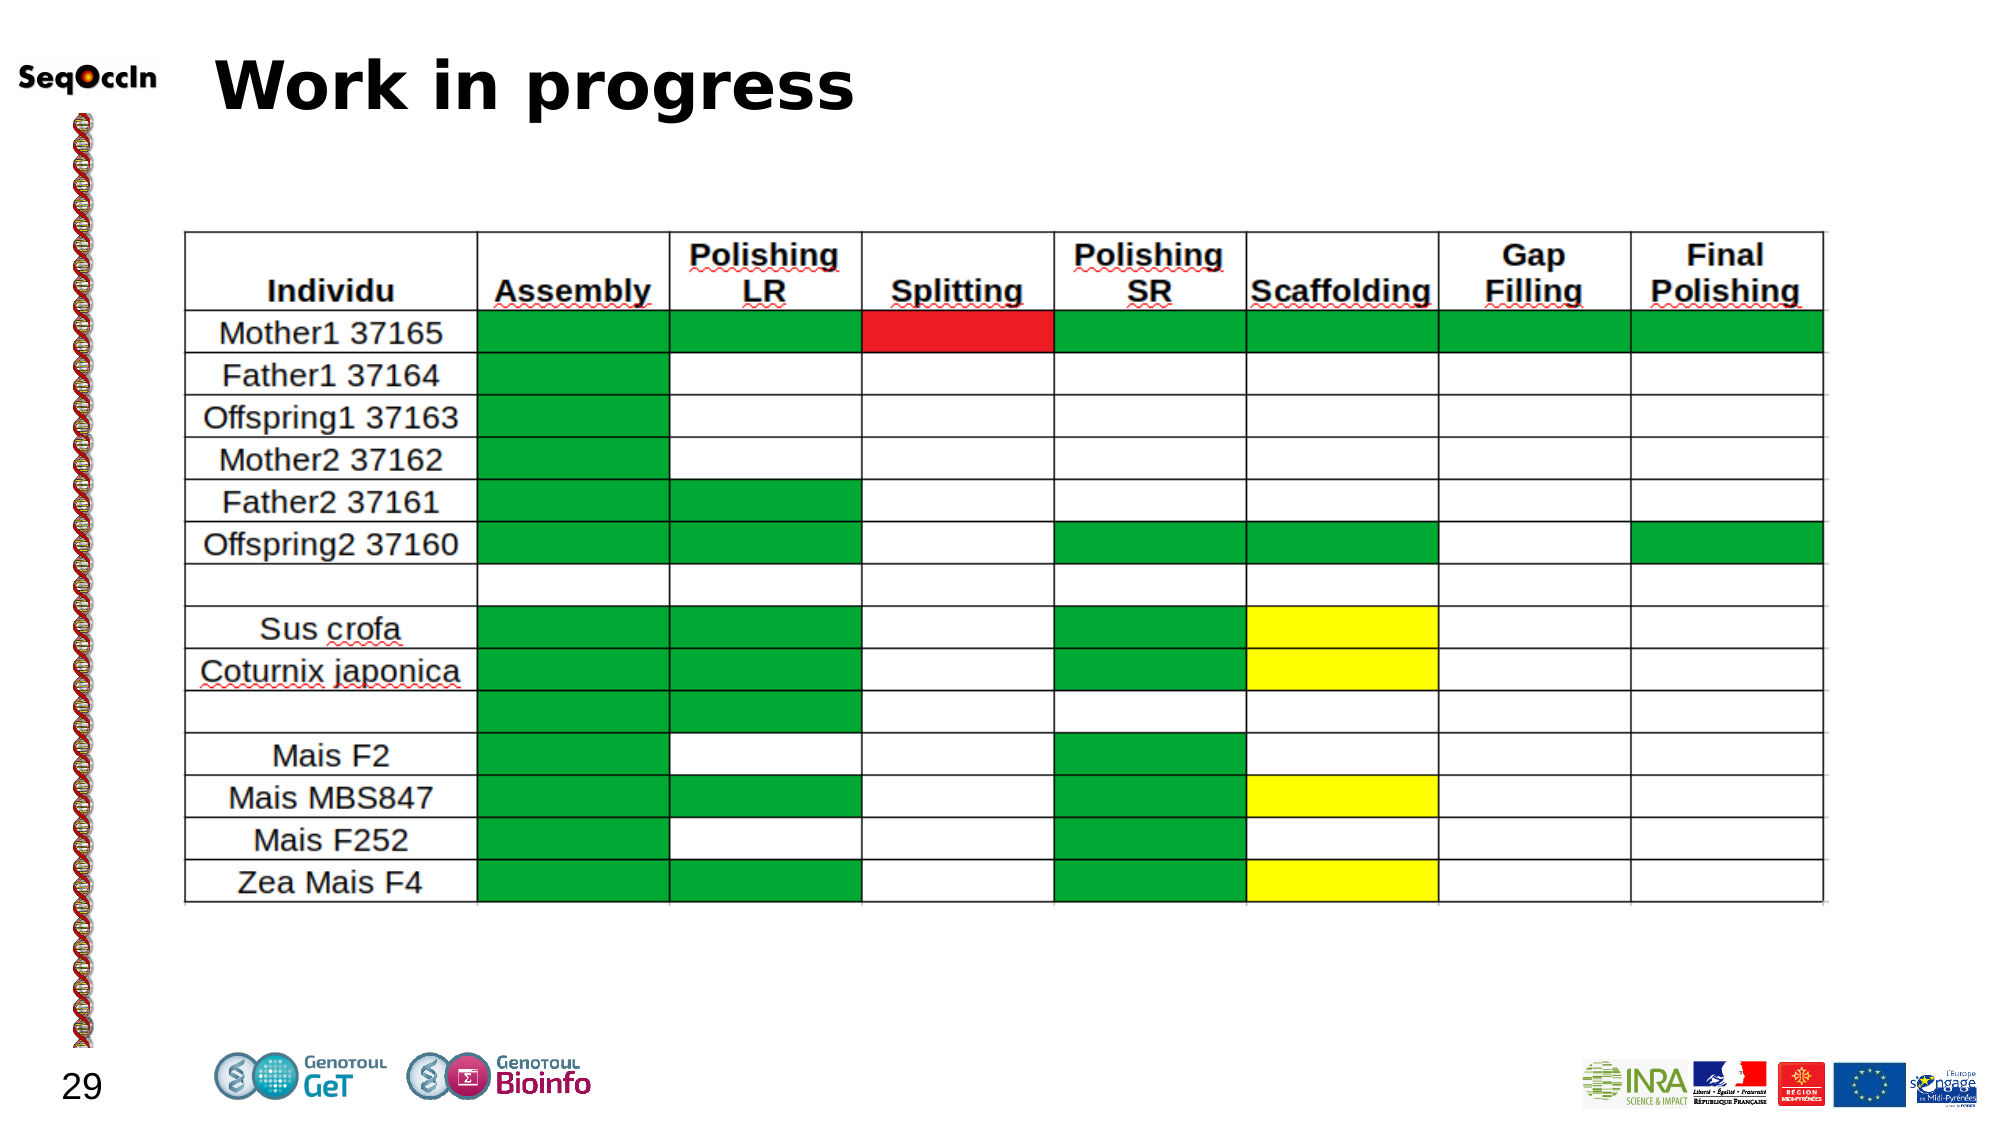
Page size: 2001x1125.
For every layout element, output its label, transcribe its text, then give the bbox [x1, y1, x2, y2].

picture [1778, 1062, 1825, 1106]
picture [400, 1046, 597, 1106]
picture [73, 113, 91, 1048]
picture [13, 58, 162, 99]
picture [183, 230, 1829, 906]
picture [208, 1046, 392, 1106]
picture [1581, 1059, 1689, 1109]
picture [1832, 1061, 1983, 1111]
title Work in progress [198, 21, 1924, 130]
